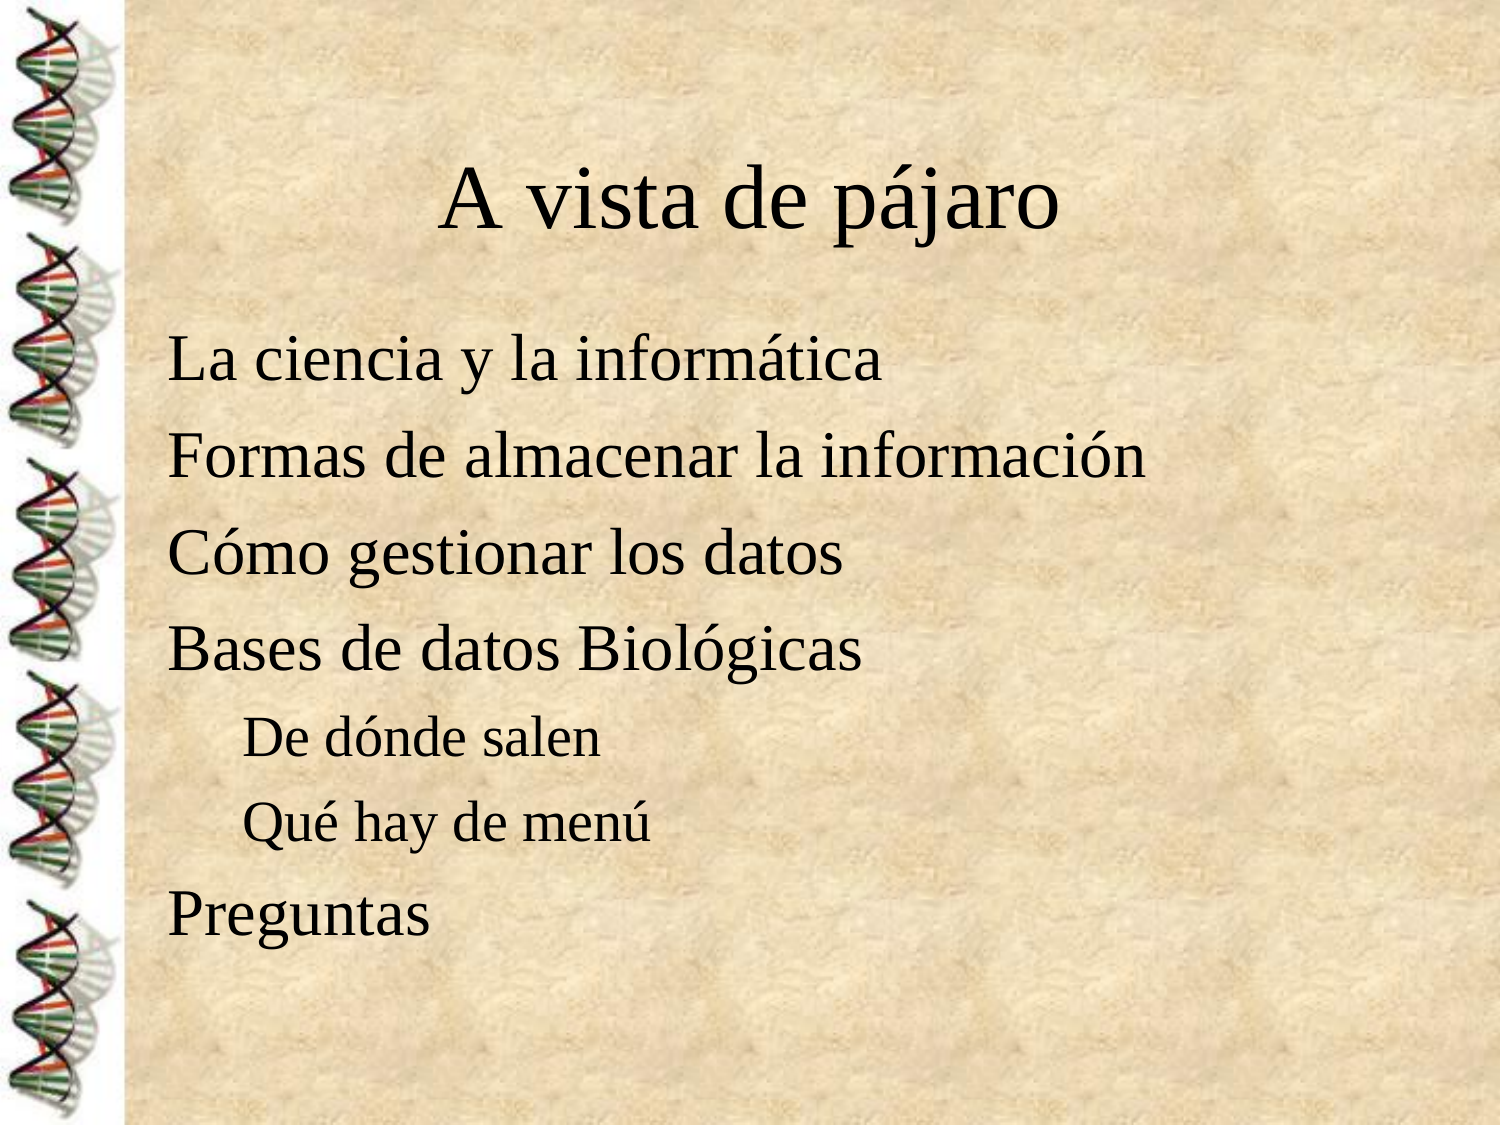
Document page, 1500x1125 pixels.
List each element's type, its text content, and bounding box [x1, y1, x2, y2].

list La ciencia y la informática Formas de almacenar la información Cómo gestionar los datos Bases de datos Biológicas De dónde salen Qué hay de menú Preguntas [167, 315, 1443, 1078]
title A vista de pájaro [112, 80, 1388, 308]
picture [0, 0, 1500, 1125]
